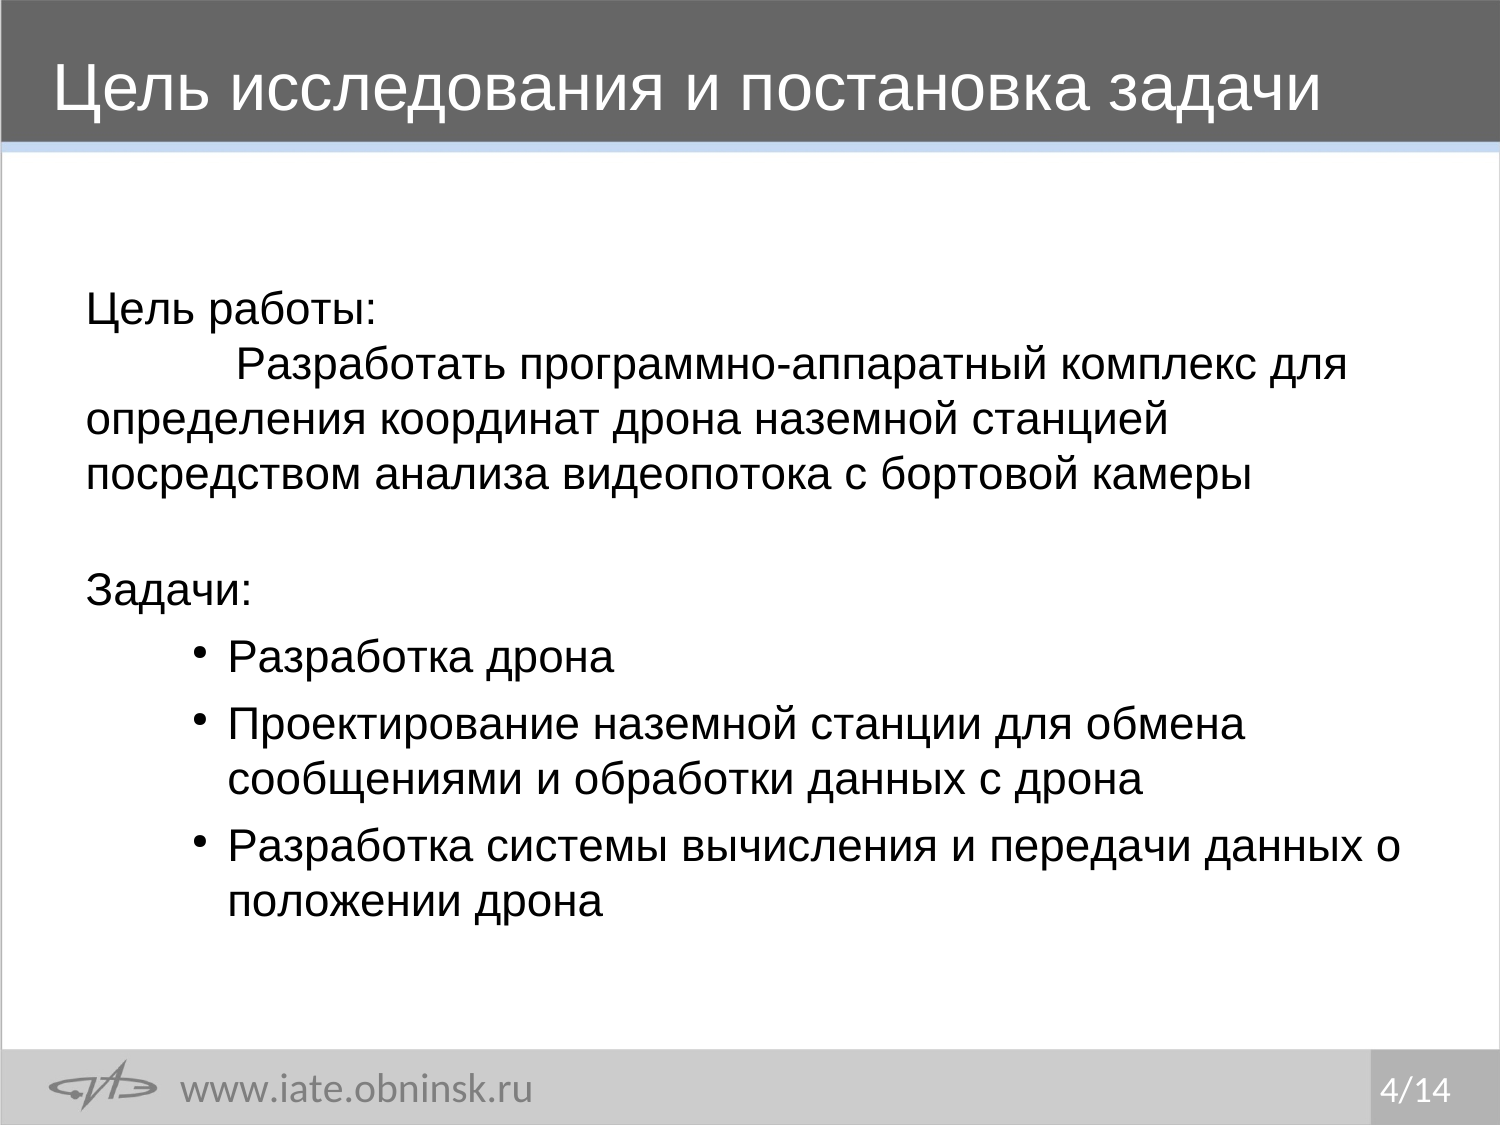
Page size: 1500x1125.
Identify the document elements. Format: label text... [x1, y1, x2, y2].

list [41, 243, 1454, 998]
title Цель исследования и постановка задачи [37, 7, 1459, 161]
text_box Цель работы: Разработать программно-аппаратный комплекс для определения координат дрона наземной станцией посредством анализа видеопотока с бортовой камеры Задачи: Разработка дрона Проектирование наземной станции для обмена сообщениями и обработки данных с дрона Разработка системы вычисления и передачи данных о положении дрона [70, 271, 1441, 934]
picture [0, 0, 1500, 1125]
text_box 4/14 [1116, 1057, 1467, 1118]
